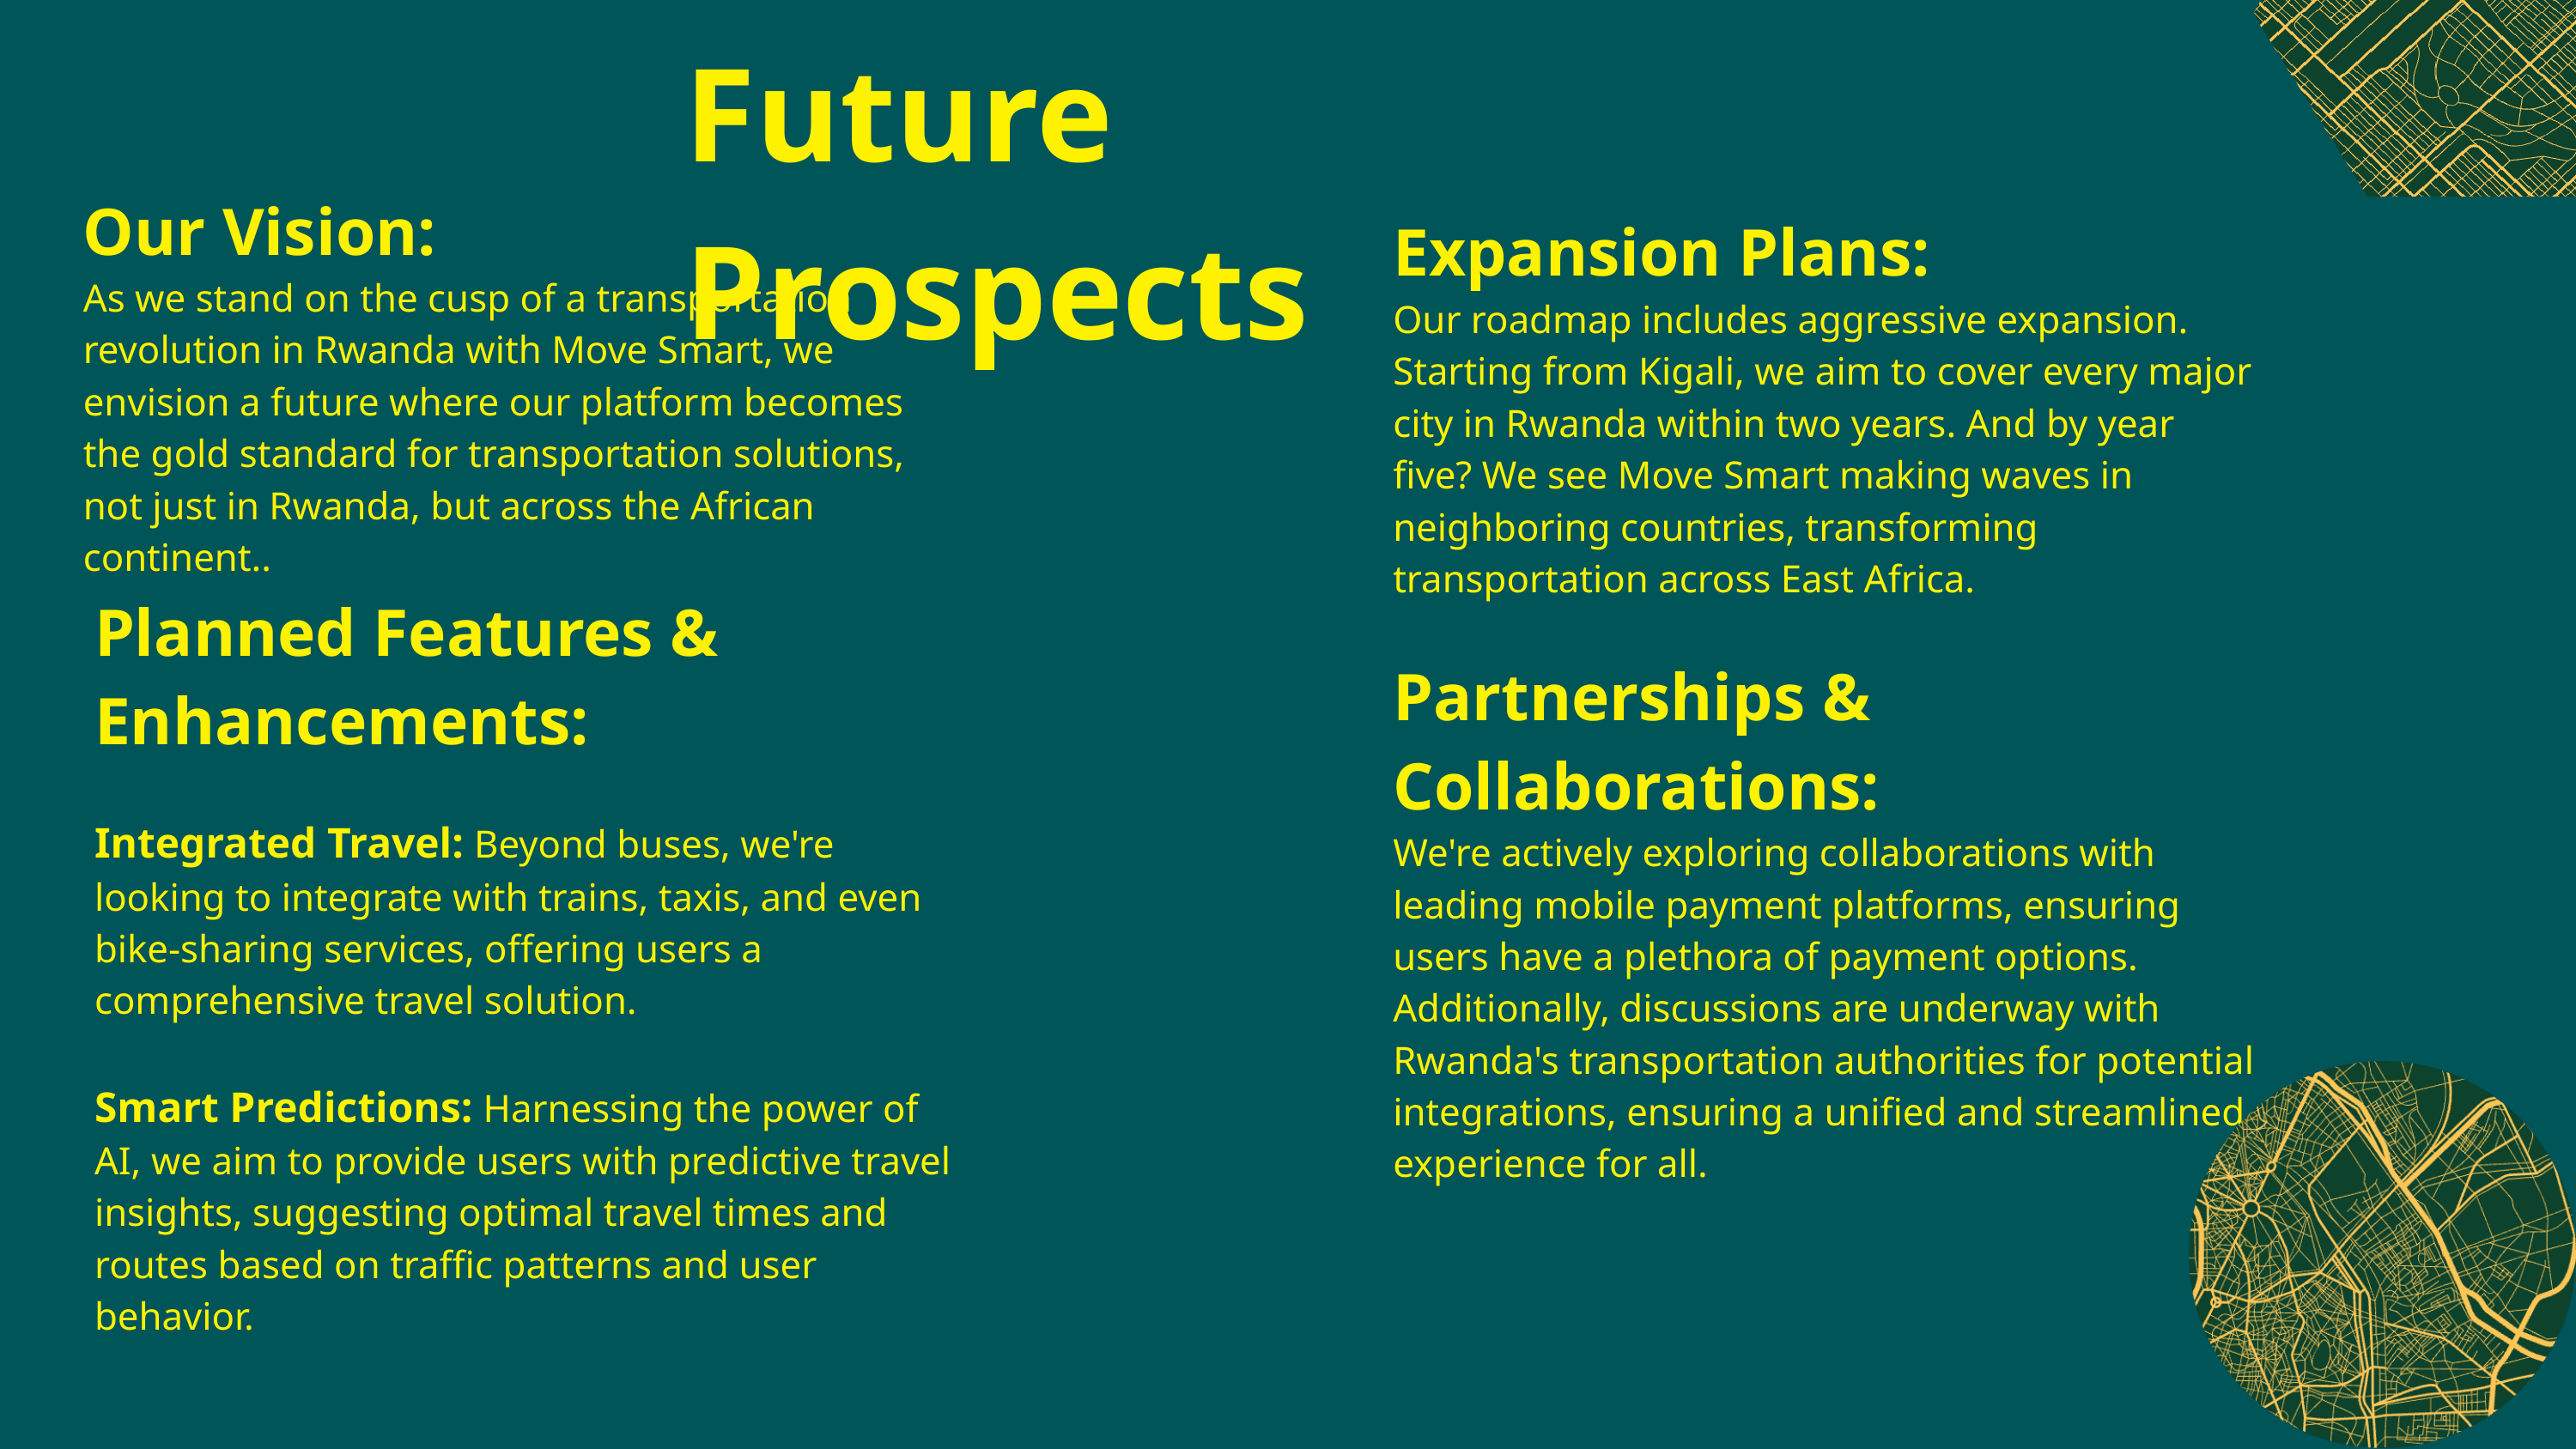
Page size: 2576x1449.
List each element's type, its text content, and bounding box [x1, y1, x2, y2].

picture [2252, 0, 2576, 197]
picture [2189, 1060, 2576, 1449]
text_box Planned Features & Enhancements: Integrated Travel: Beyond buses, we're looking to integrate with trains, taxis, and even bike-sharing services, offering users a comprehensive travel solution. Smart Predictions: Harnessing the power of AI, we aim to provide users with predictive travel insights, suggesting optimal travel times and routes based on traffic patterns and user behavior. [81, 567, 976, 1430]
text_box Future Prospects [994, 282, 1021, 324]
text_box Our Vision: As we stand on the cusp of a transportation revolution in Rwanda with Move Smart, we envision a future where our platform becomes the gold standard for transportation solutions, not just in Rwanda, but across the African continent.. [70, 166, 965, 619]
text_box Partnerships & Collaborations: We're actively exploring collaborations with leading mobile payment platforms, ensuring users have a plethora of payment options. Additionally, discussions are underway with Rwanda's transportation authorities for potential integrations, ensuring a unified and streamlined experience for all. [1380, 632, 2275, 1330]
text_box Future Prospects [684, 9, 1761, 366]
text_box Expansion Plans: Our roadmap includes aggressive expansion. Starting from Kigali, we aim to cover every major city in Rwanda within two years. And by year five? We see Move Smart making waves in neighboring countries, transforming transportation across East Africa. [1380, 187, 2275, 614]
